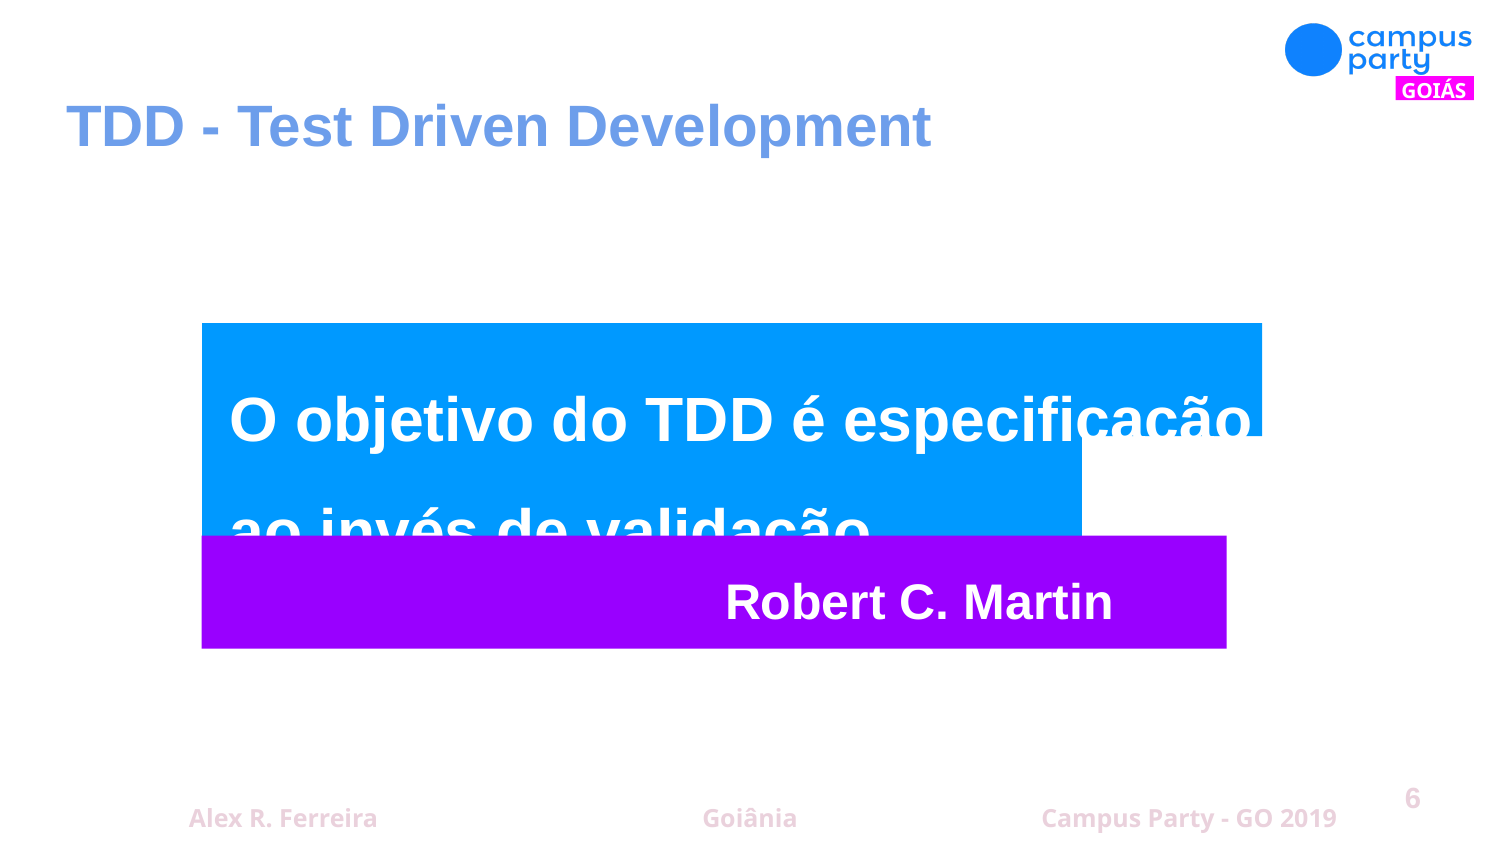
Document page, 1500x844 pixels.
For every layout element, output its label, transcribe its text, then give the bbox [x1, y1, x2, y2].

text_box [201, 323, 1263, 649]
picture [1280, 18, 1477, 80]
slide_number <número> [1389, 764, 1480, 830]
text_box Robert C. Martin [709, 554, 1165, 616]
title TDD - Test Driven Development [51, 72, 1449, 167]
text_box O objetivo do TDD é especificação ao invés de validação [214, 326, 1299, 579]
